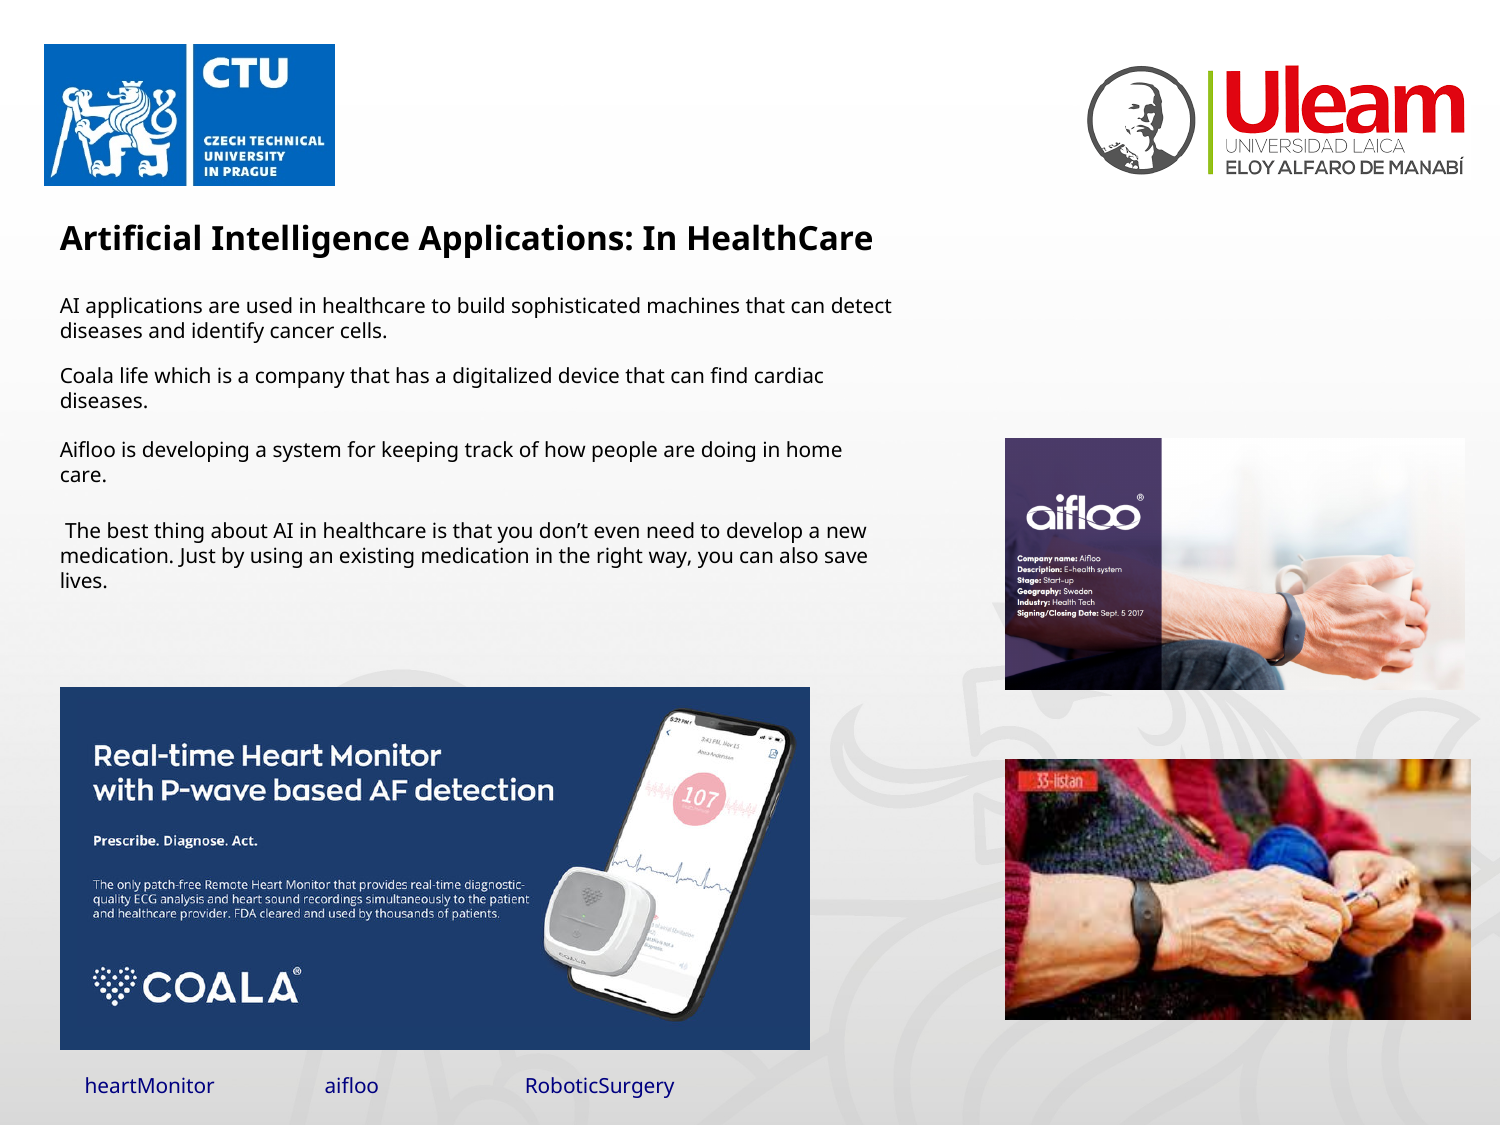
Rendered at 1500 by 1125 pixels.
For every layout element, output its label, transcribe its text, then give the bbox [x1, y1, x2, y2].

text_box AI applications are used in healthcare to build sophisticated machines that can detect diseases and identify cancer cells. [45, 285, 916, 350]
text_box aifloo [309, 1065, 510, 1105]
picture [0, 0, 1500, 1125]
text_box RoboticSurgery [510, 1065, 711, 1105]
text_box Aifloo is developing a system for keeping track of how people are doing in home care. The best thing about AI in healthcare is that you don’t even need to develop a new medication. Just by using an existing medication in the right way, you can also save lives. [45, 428, 902, 601]
text_box Artificial Intelligence Applications: In HealthCare [45, 210, 1051, 321]
text_box heartMonitor [69, 1065, 271, 1105]
text_box Coala life which is a company that has a digitalized device that can find cardiac diseases. [45, 354, 916, 420]
